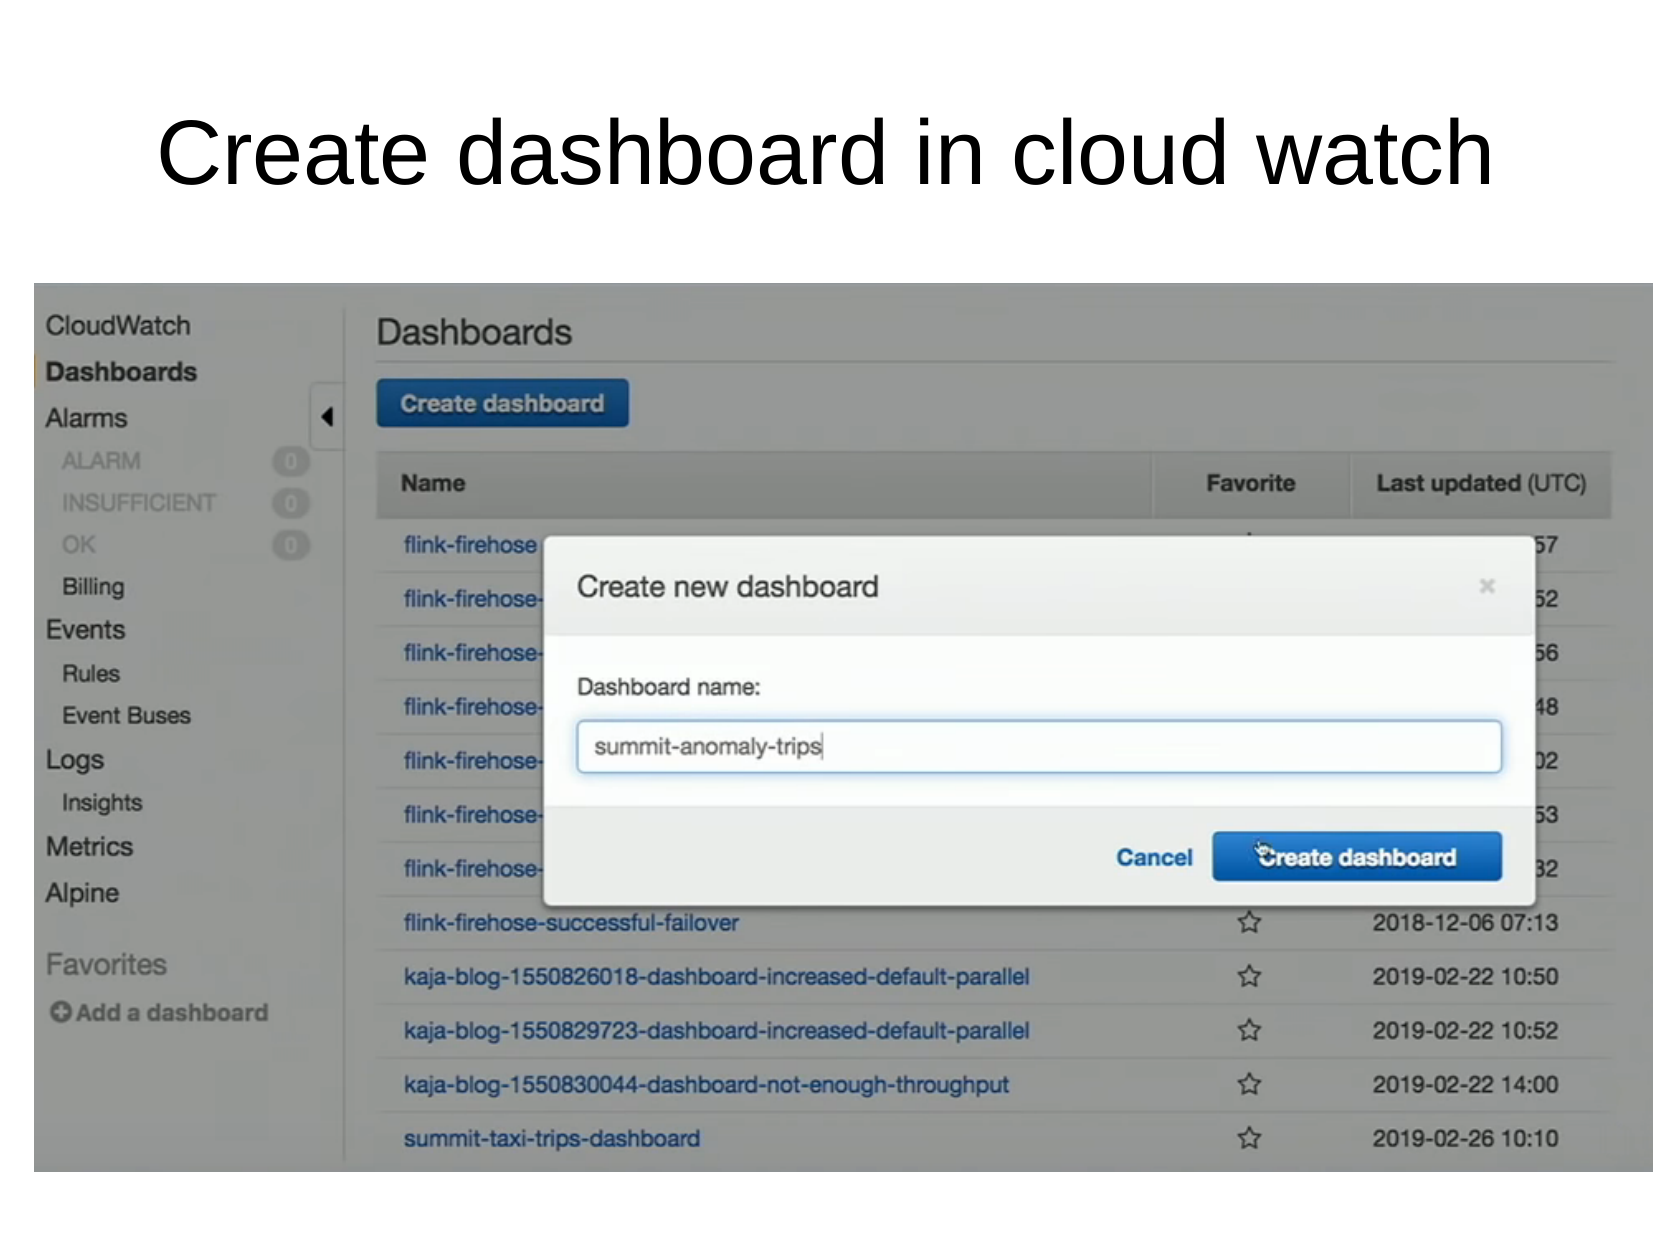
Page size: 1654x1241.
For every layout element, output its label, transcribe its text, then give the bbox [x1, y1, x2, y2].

picture [34, 283, 1653, 1172]
title Create dashboard in cloud watch [82, 49, 1571, 257]
